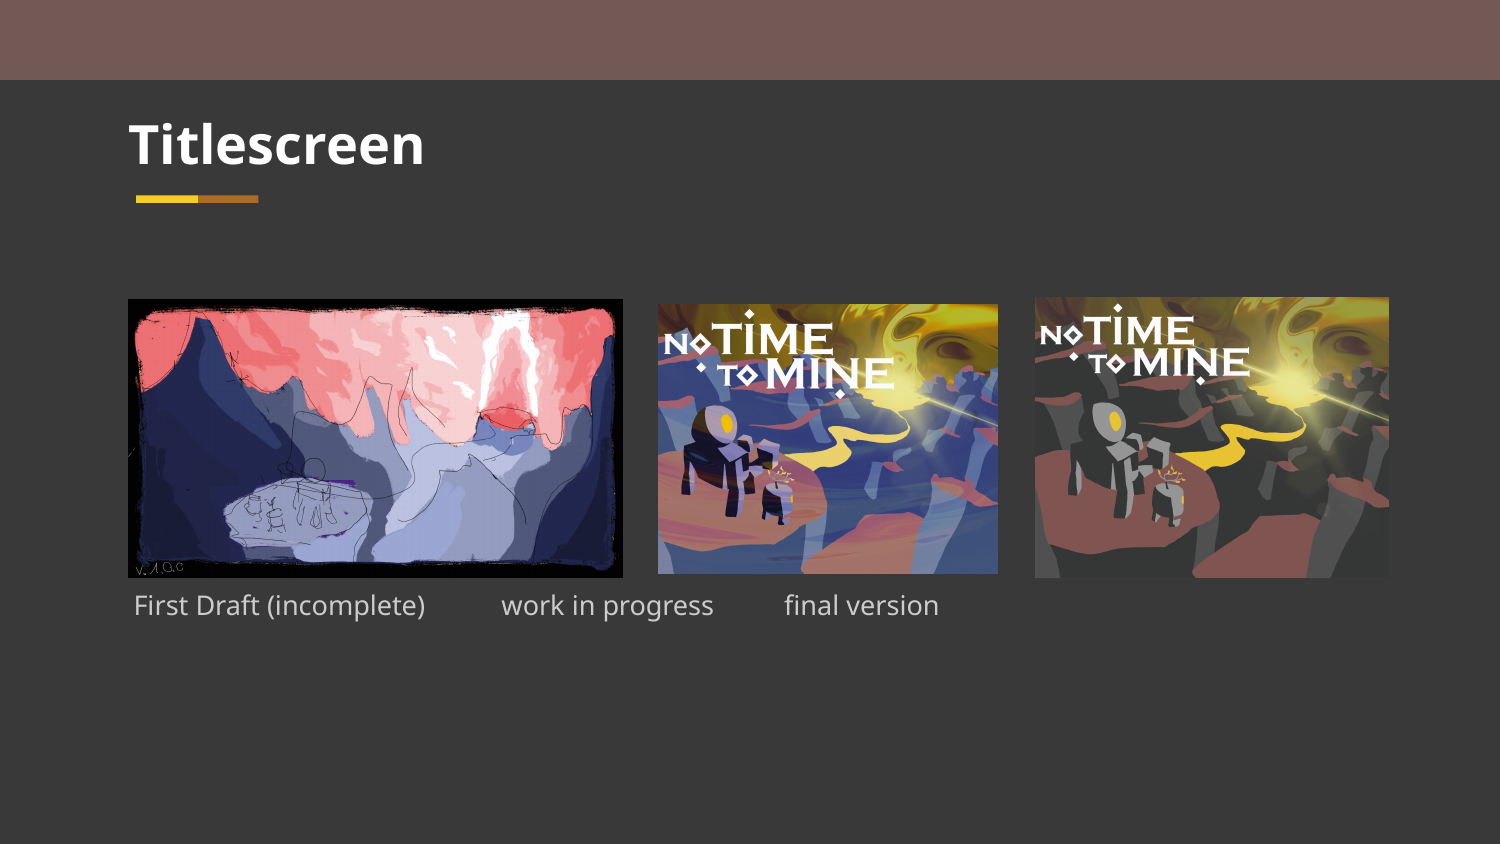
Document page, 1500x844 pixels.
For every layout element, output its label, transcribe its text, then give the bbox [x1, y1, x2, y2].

picture [1035, 297, 1389, 573]
picture [128, 299, 623, 573]
title Titlescreen [113, 95, 1462, 222]
text_box First Draft (incomplete) work in progress final version [83, 573, 1433, 676]
picture [658, 304, 998, 573]
